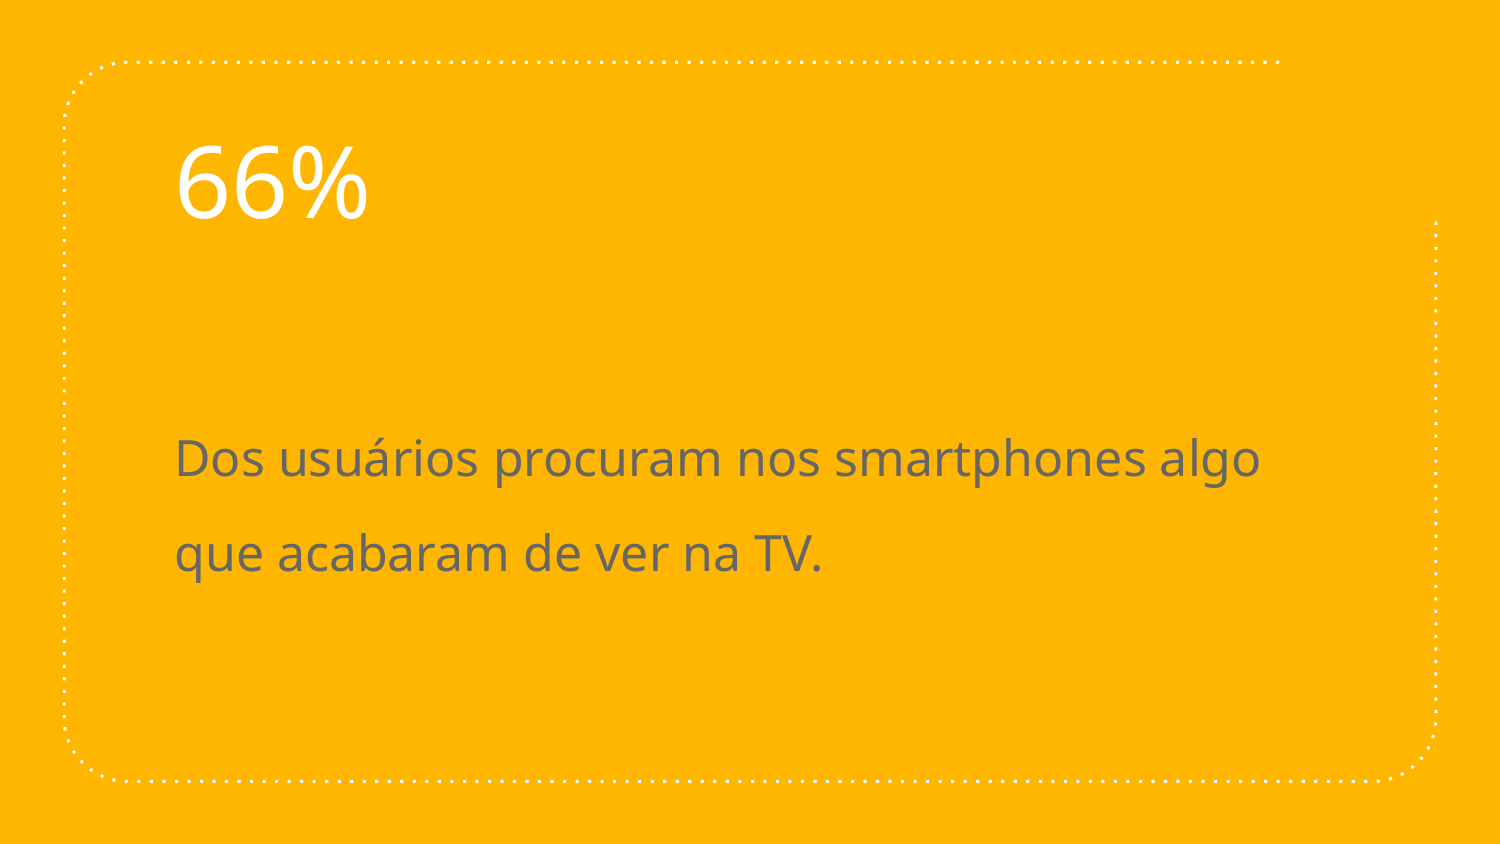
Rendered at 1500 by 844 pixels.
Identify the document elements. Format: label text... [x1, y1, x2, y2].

title Dos usuários procuram nos smartphones algo que acabaram de ver na TV. [159, 293, 1341, 597]
title 66% [159, 106, 1341, 254]
